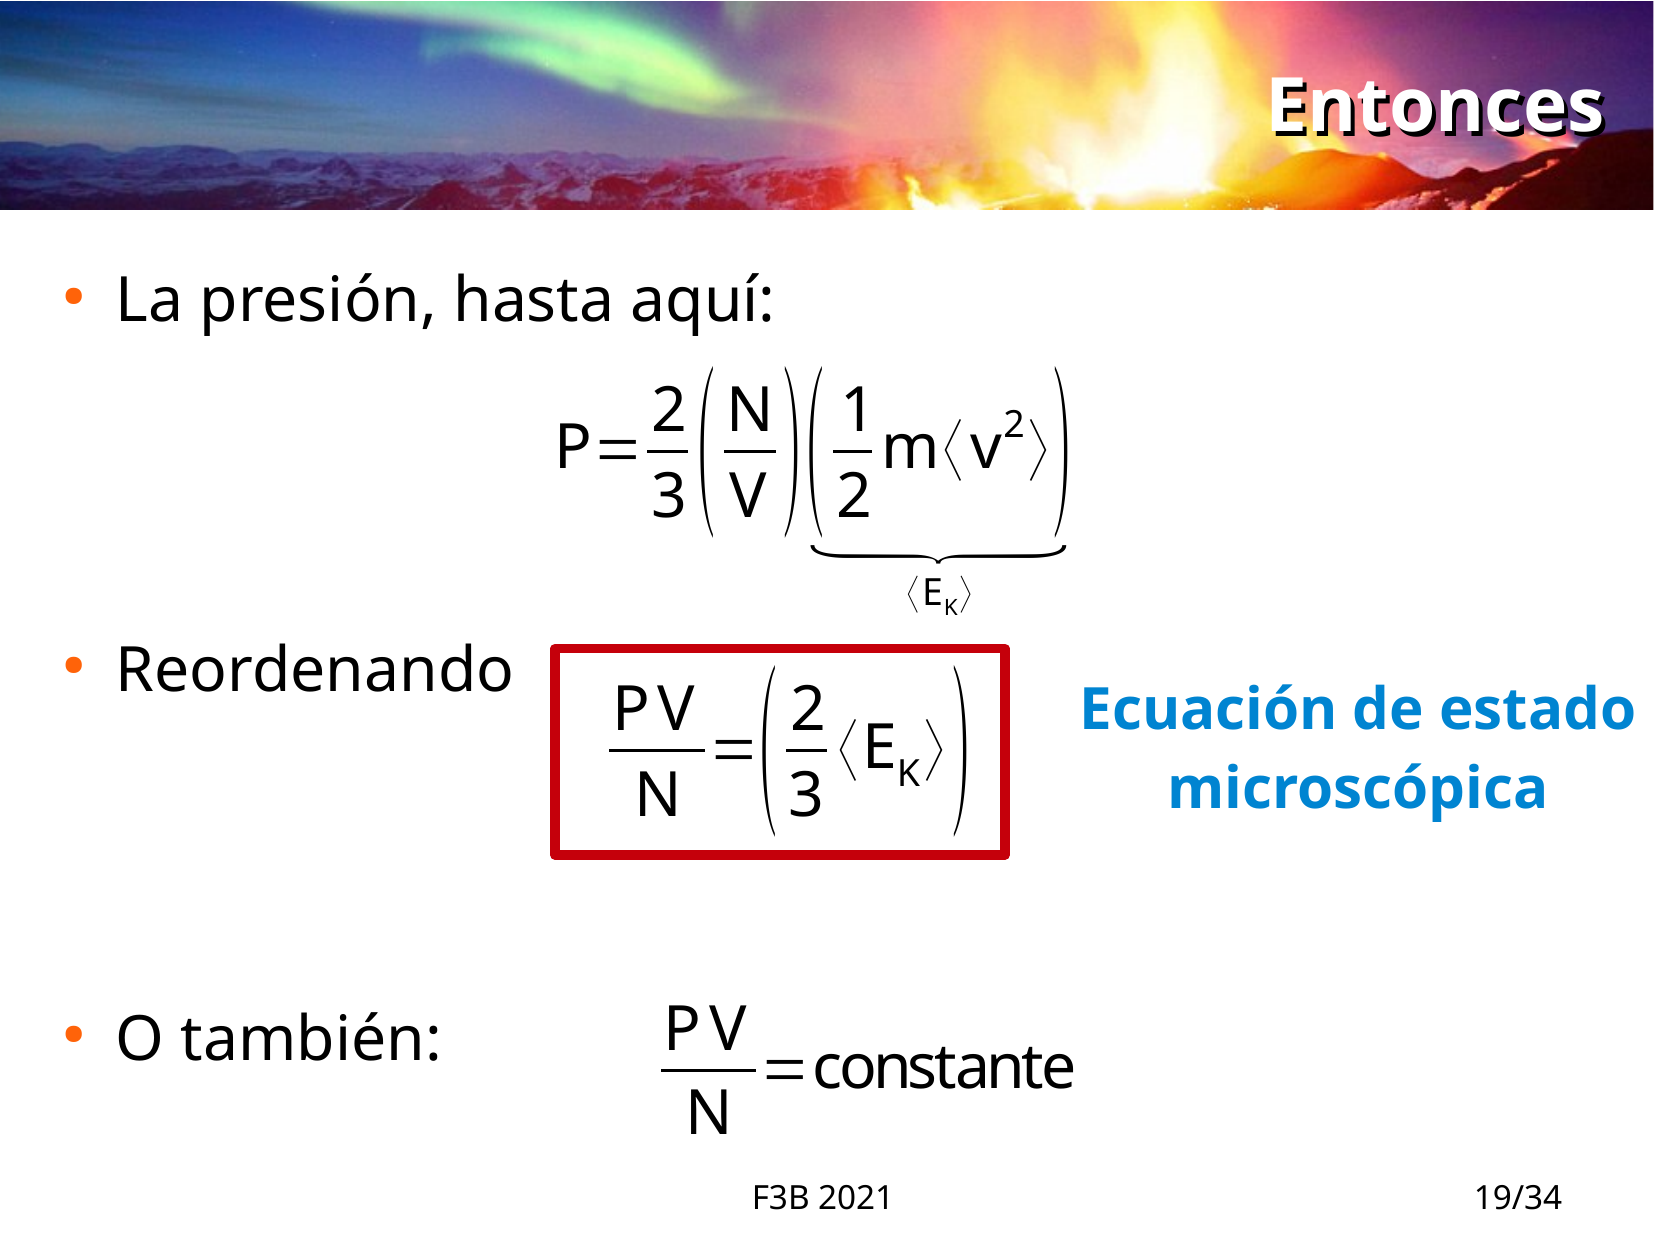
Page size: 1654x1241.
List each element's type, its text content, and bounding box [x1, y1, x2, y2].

chart [600, 661, 978, 841]
list La presión, hasta aquí: Reordenando O también: [45, 255, 1606, 1156]
picture [0, 1, 1654, 210]
title Entonces [45, 15, 1606, 191]
text_box Ecuación de estado microscópica [1065, 660, 1654, 817]
chart [548, 362, 1080, 622]
chart [651, 989, 1082, 1152]
